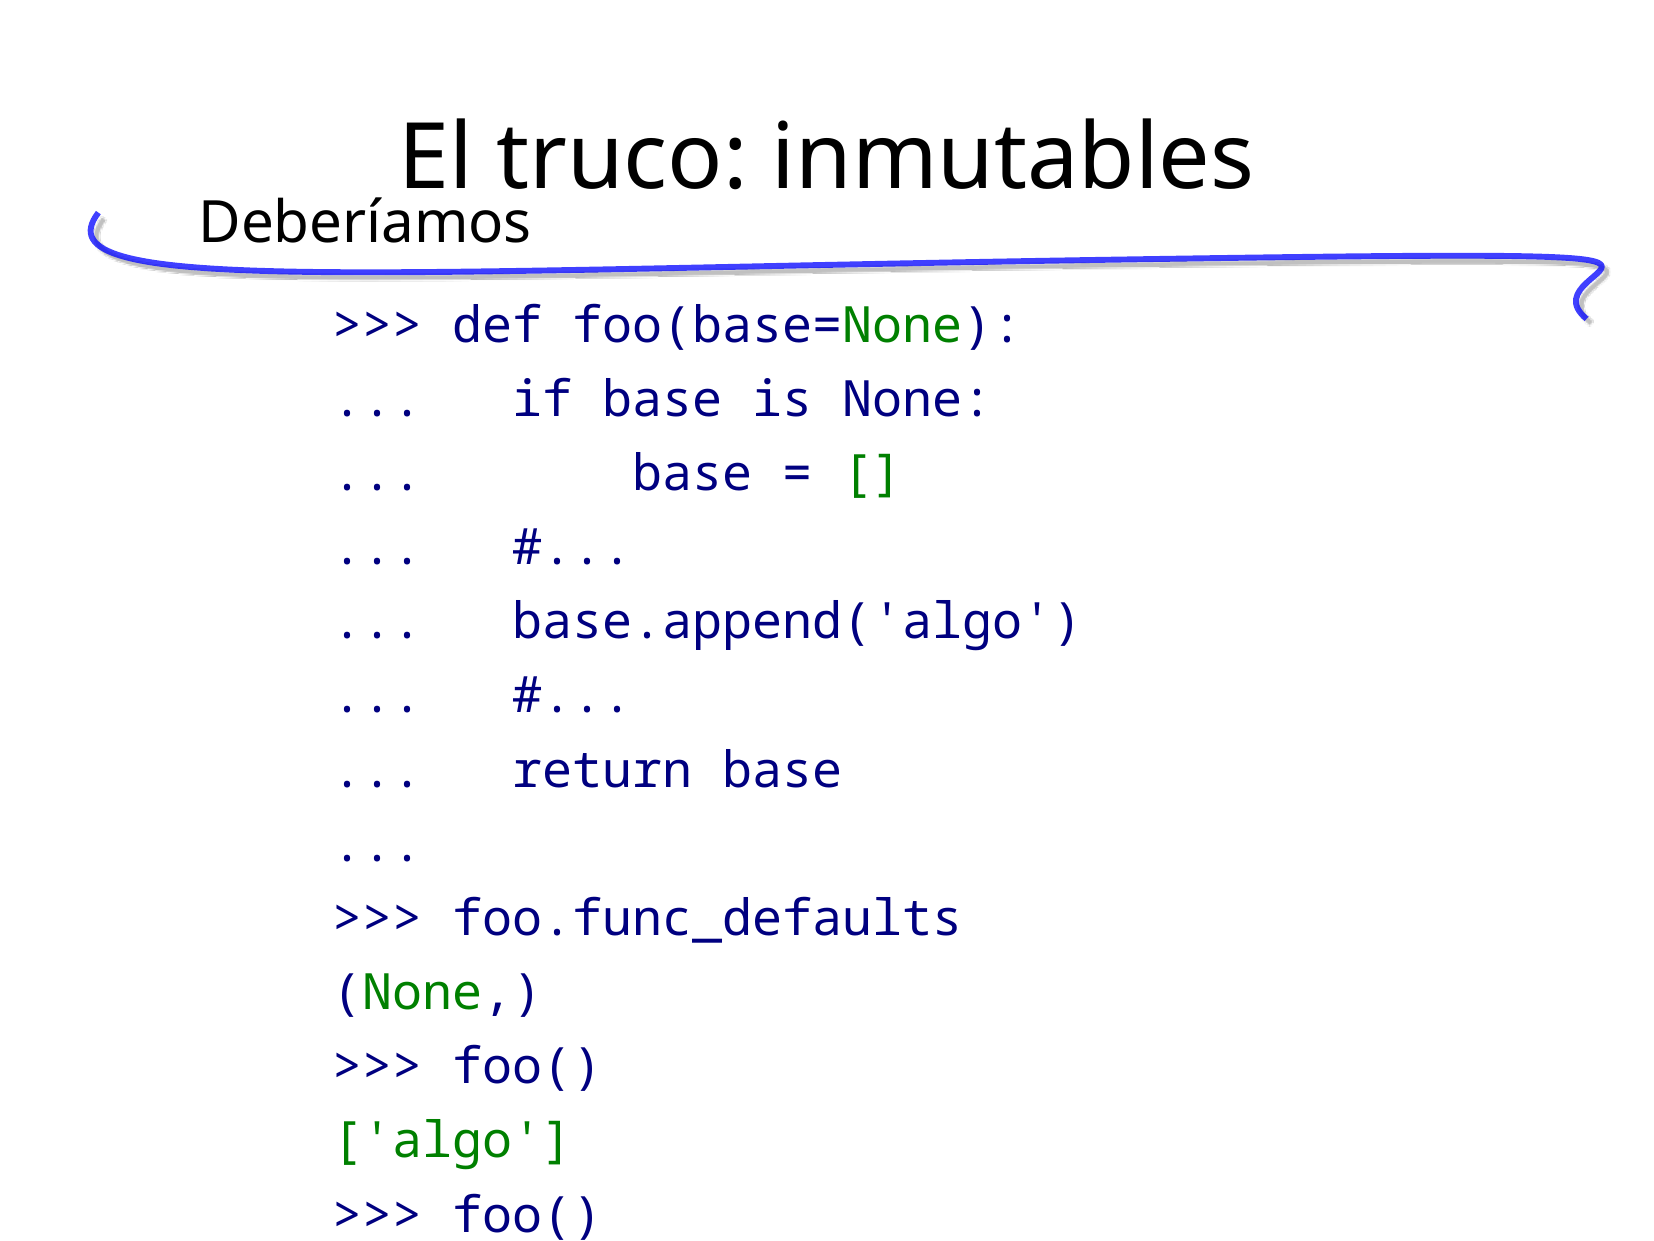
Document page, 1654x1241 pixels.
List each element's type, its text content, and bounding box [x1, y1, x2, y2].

title El truco: inmutables [82, 49, 1571, 257]
subtitle Deberíamos >>> def foo(base=None): ... if base is None: ... base = [] ... #... ... base.append('algo') ... #... ... return base ... >>> foo.func_defaults (None,) >>> foo() ['algo'] >>> foo() ['algo'] [92, 309, 1548, 1192]
